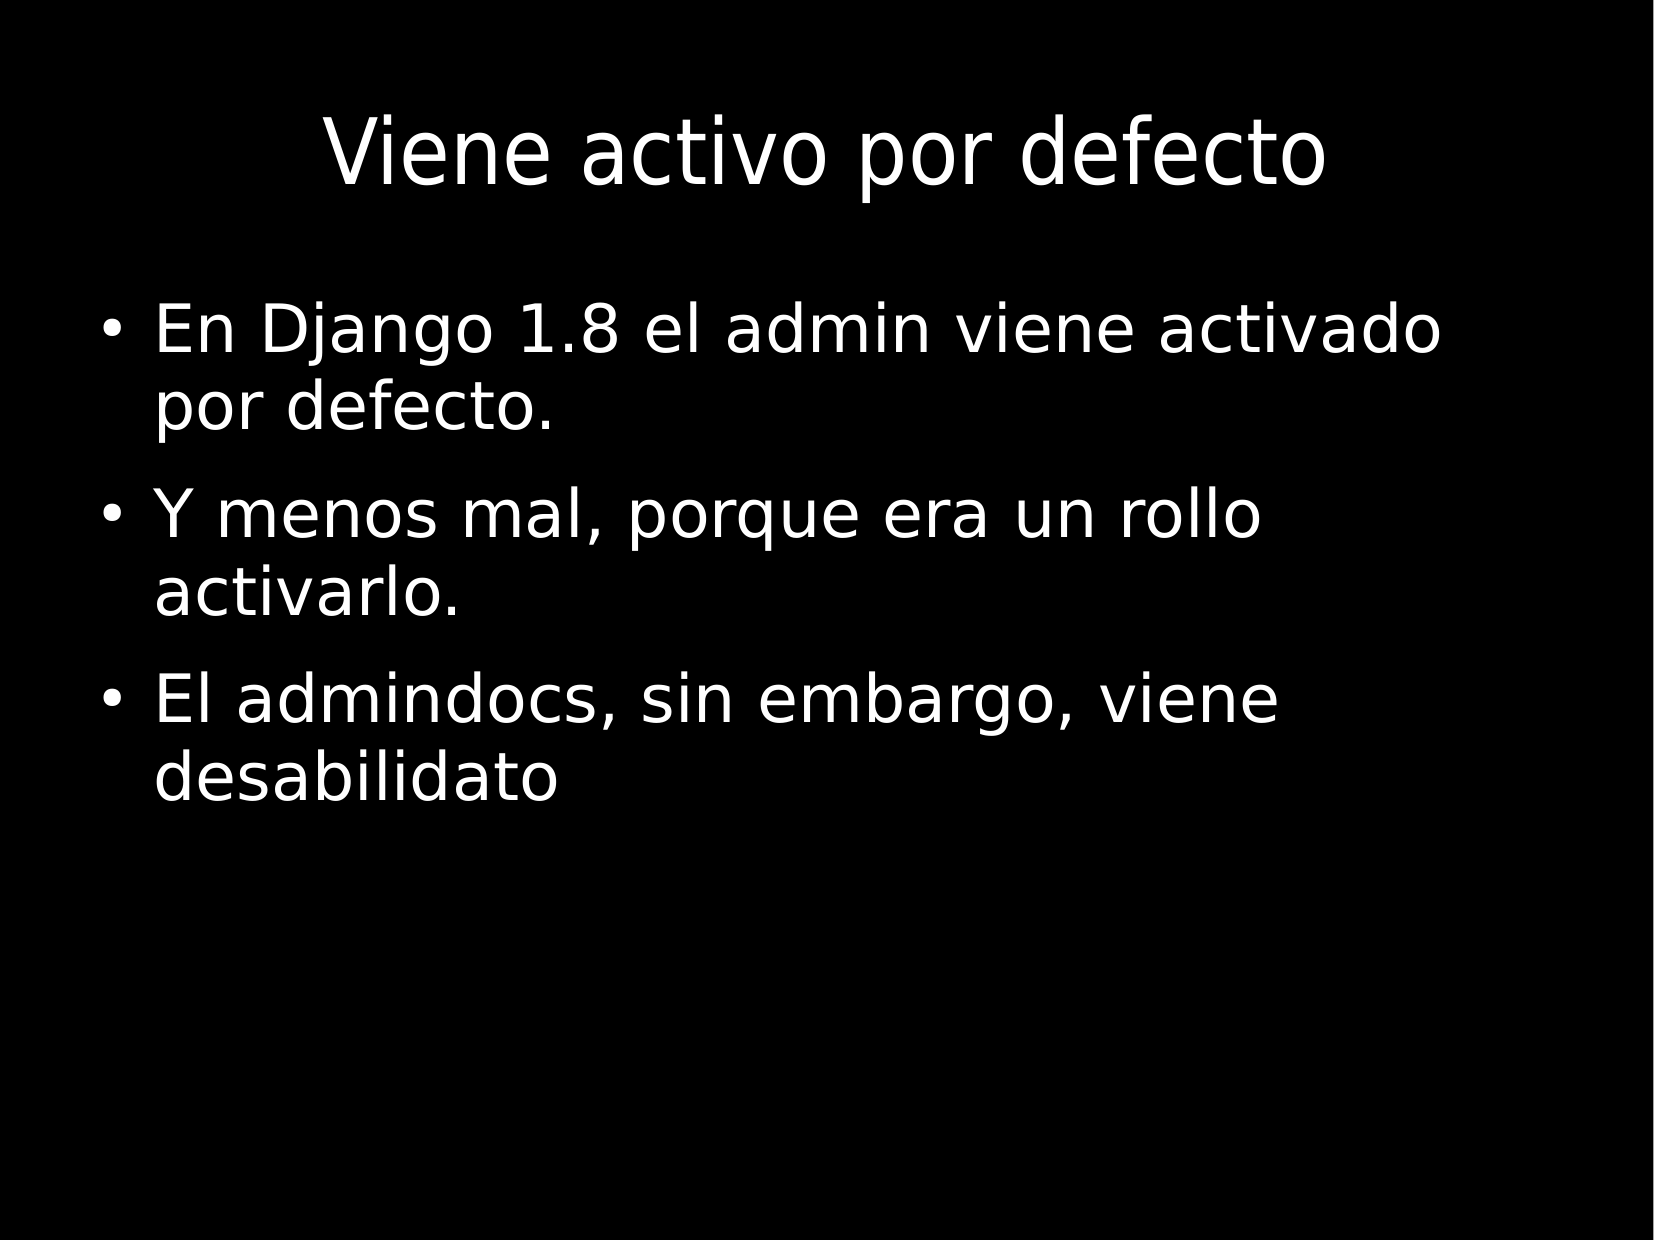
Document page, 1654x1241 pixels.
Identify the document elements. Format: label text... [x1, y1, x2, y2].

list En Django 1.8 el admin viene activado por defecto. Y menos mal, porque era un rollo activarlo. El admindocs, sin embargo, viene desabilidato [82, 290, 1571, 1109]
title Viene activo por defecto [82, 49, 1571, 257]
